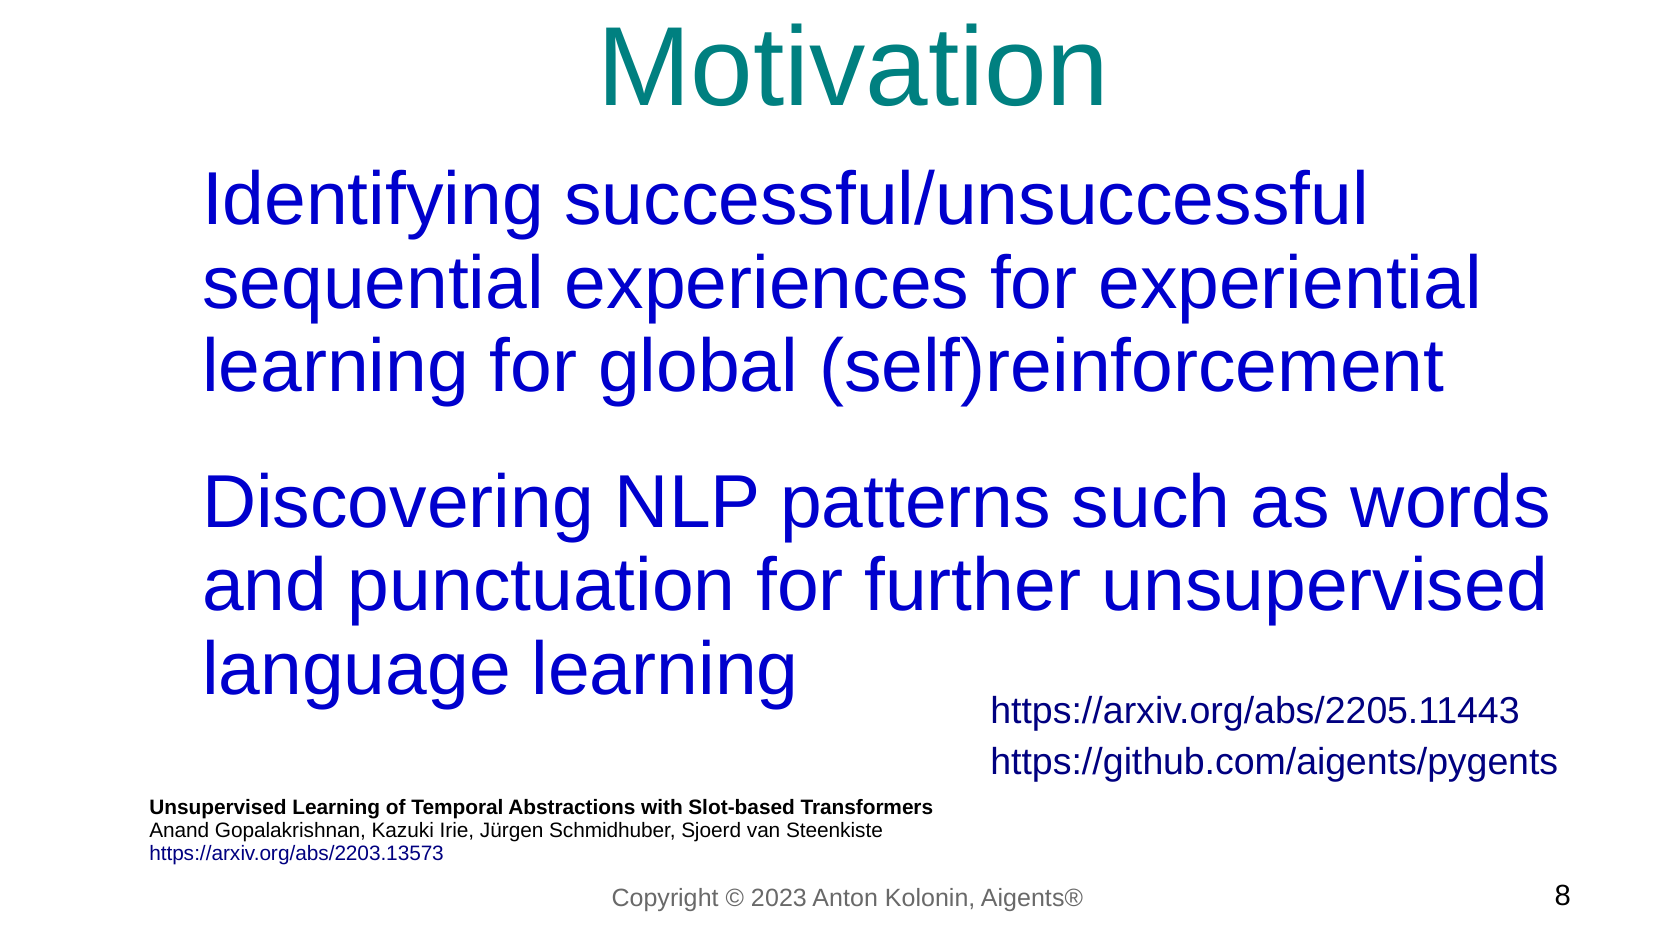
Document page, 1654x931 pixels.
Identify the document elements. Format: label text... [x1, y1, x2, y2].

text_box Motivation [0, 0, 1653, 135]
text_box Identifying successful/unsuccessful sequential experiences for experiential learning for global (self)reinforcement Discovering NLP patterns such as words and punctuation for further unsupervised language learning [120, 116, 1619, 749]
text_box Unsupervised Learning of Temporal Abstractions with Slot-based Transformers Anand Gopalakrishnan, Kazuki Irie, Jürgen Schmidhuber, Sjoerd van Steenkiste https://arxiv.org/abs/2203.13573 [134, 788, 949, 873]
text_box https://arxiv.org/abs/2205.11443 [975, 681, 1535, 739]
text_box https://github.com/aigents/pygents [975, 732, 1574, 790]
